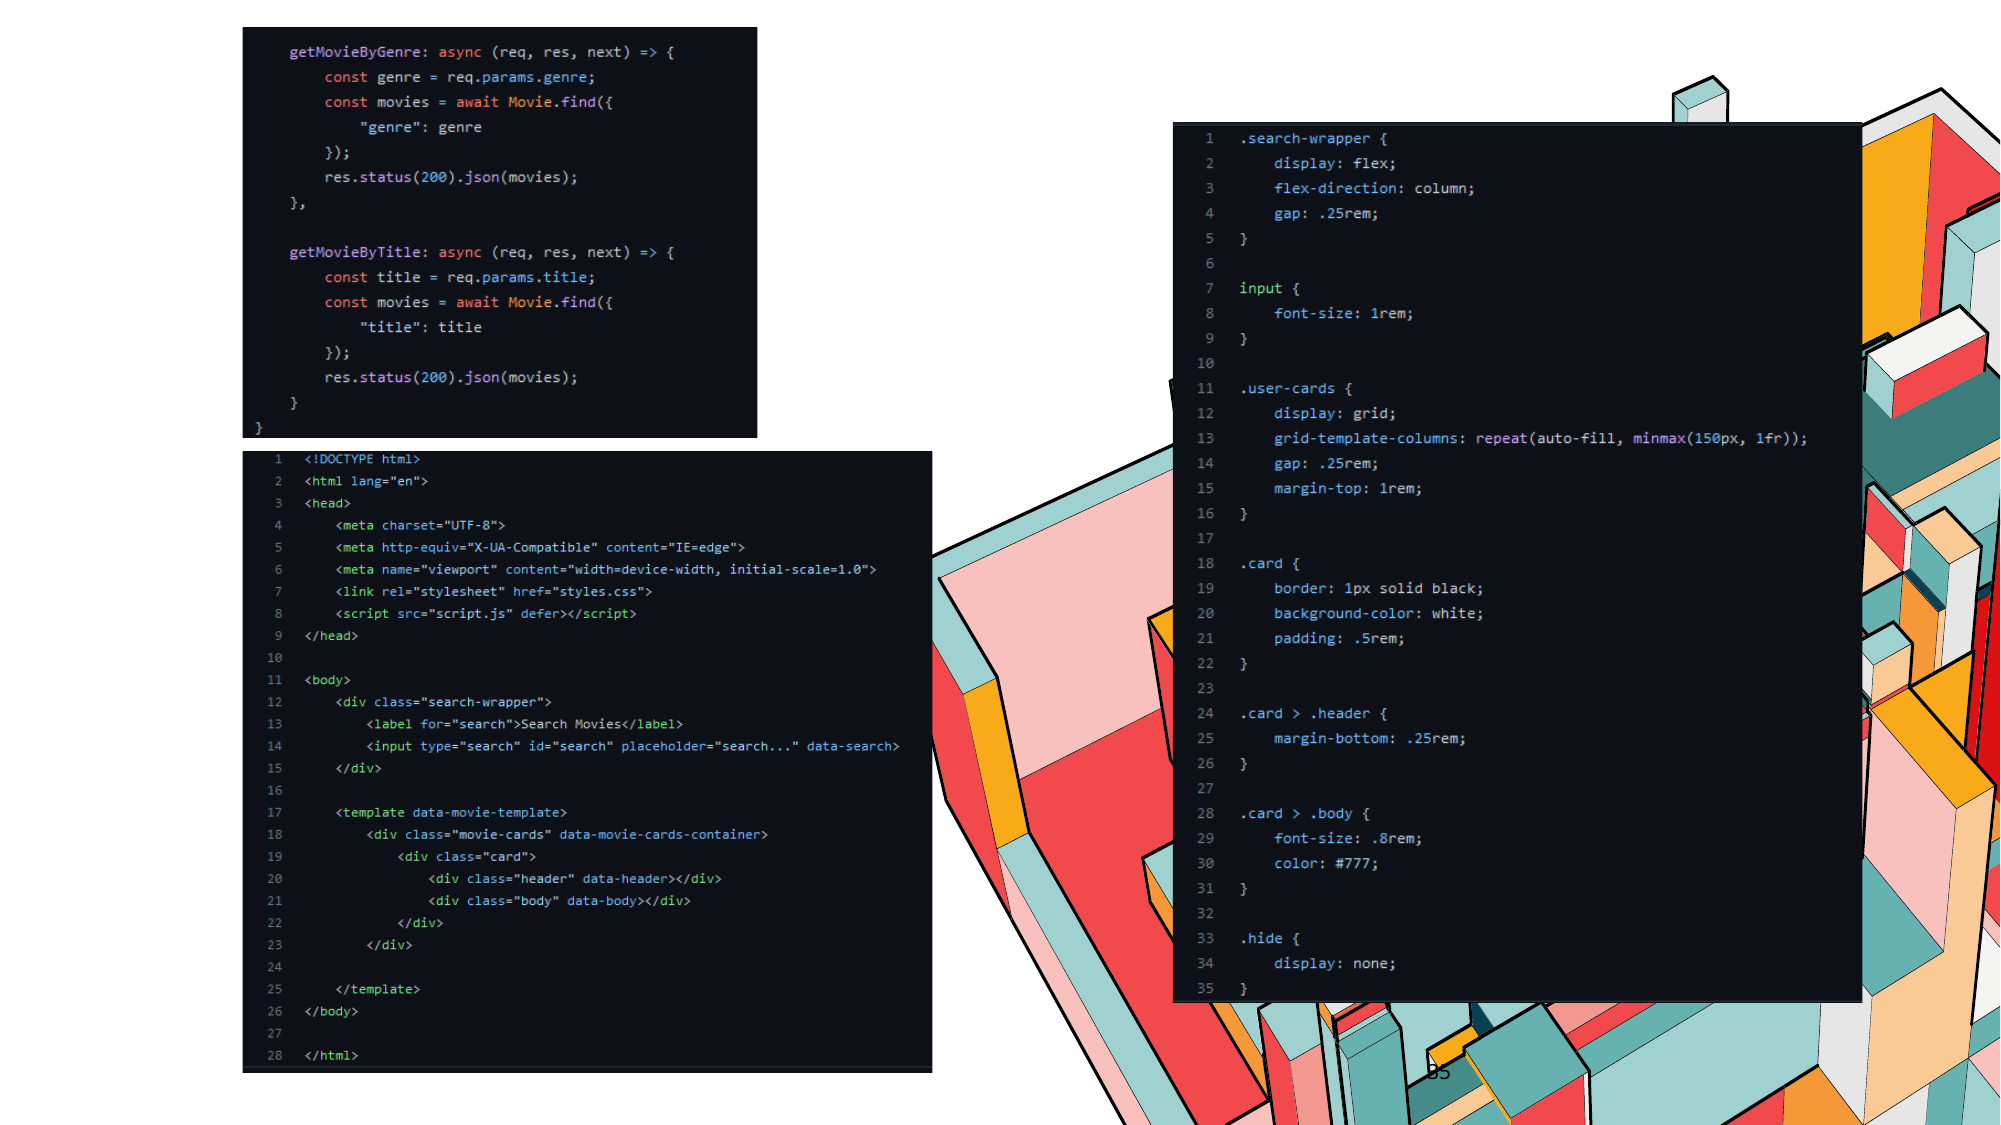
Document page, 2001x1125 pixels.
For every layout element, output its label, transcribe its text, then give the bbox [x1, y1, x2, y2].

picture [242, 451, 933, 1073]
picture [1172, 122, 1863, 1003]
text_box 21 [1412, 1042, 1863, 1103]
picture [242, 27, 758, 438]
